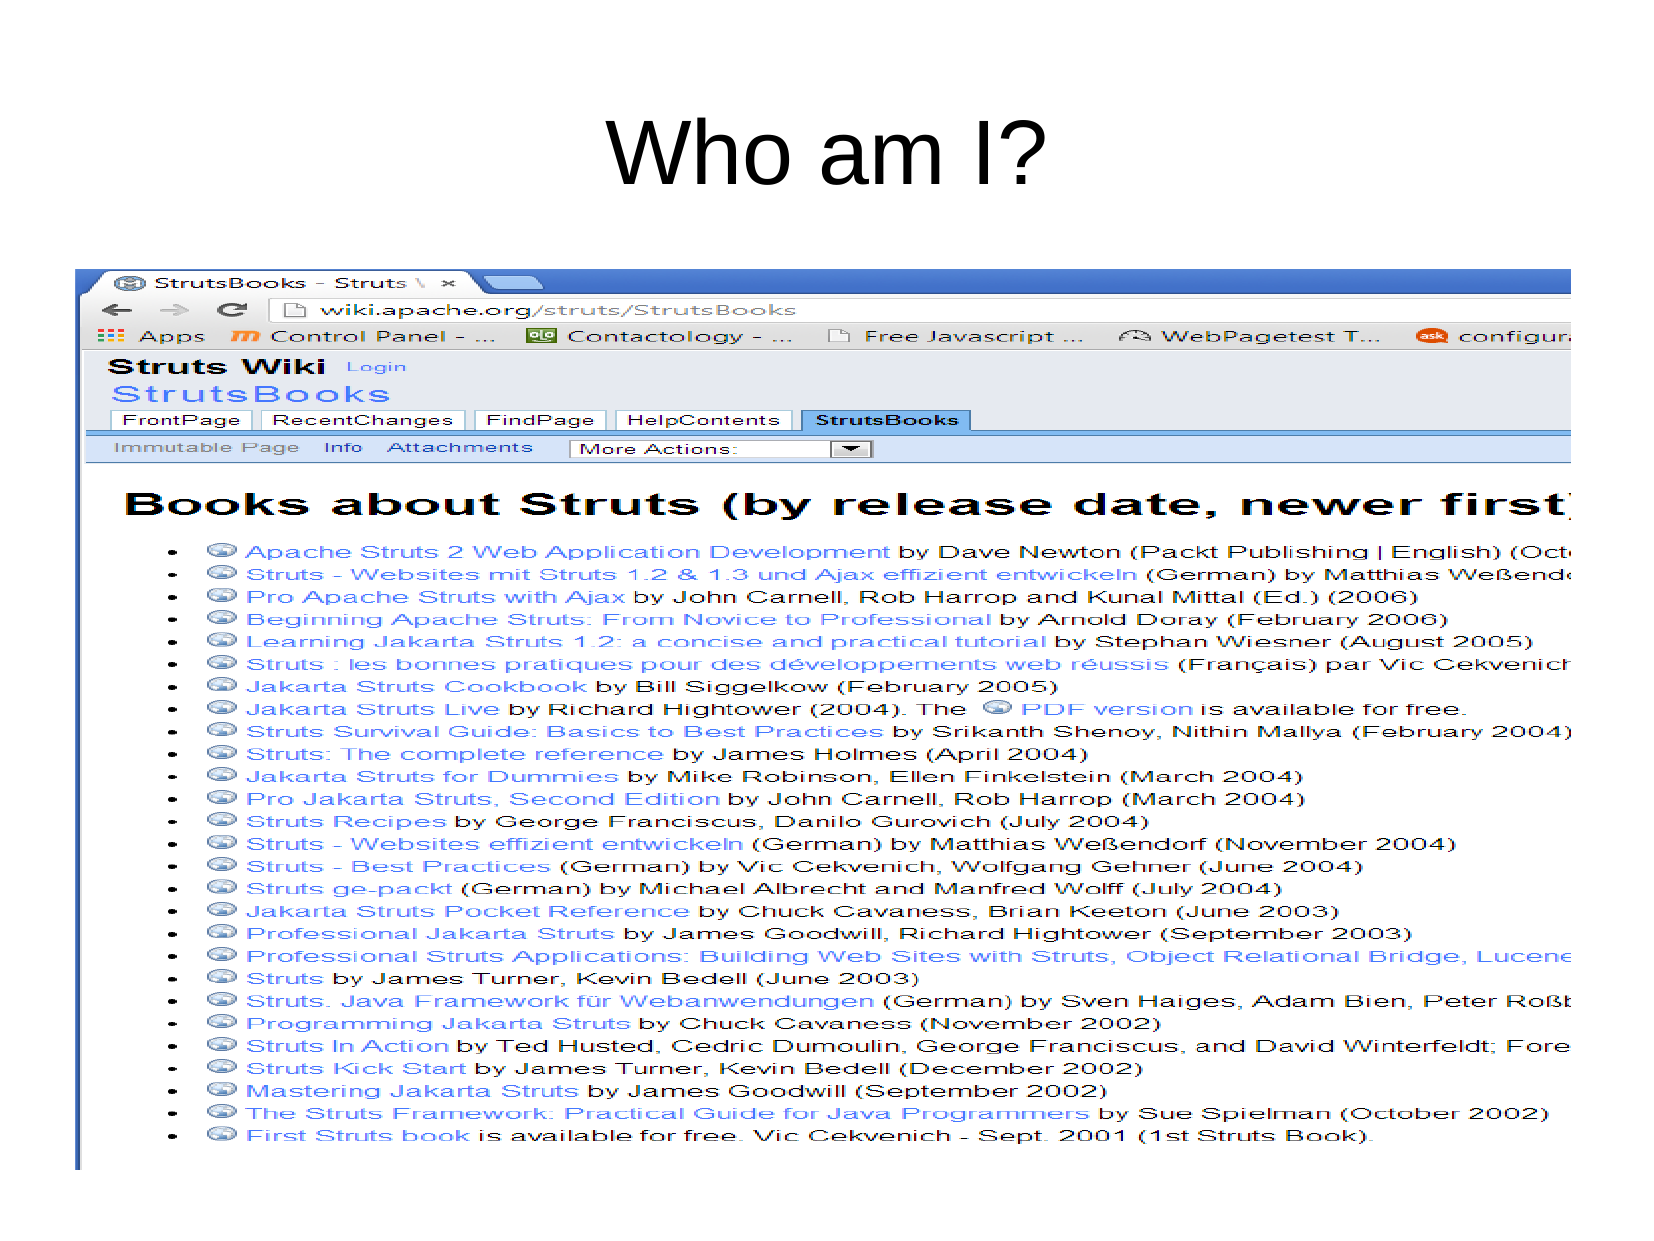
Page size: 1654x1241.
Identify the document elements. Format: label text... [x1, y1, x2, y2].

title Who am I? [82, 49, 1571, 257]
picture [75, 269, 1571, 1171]
